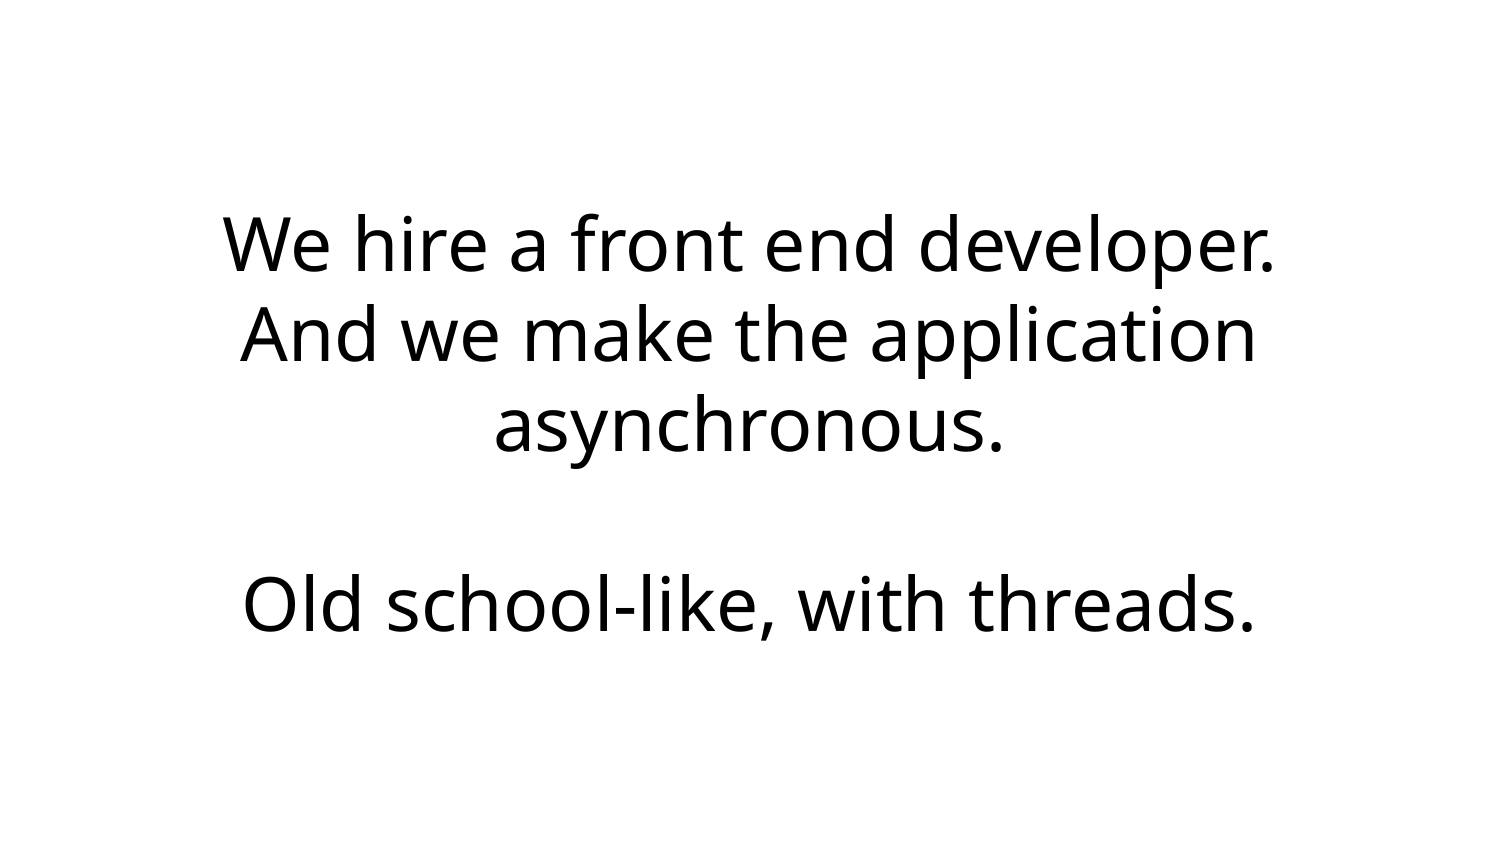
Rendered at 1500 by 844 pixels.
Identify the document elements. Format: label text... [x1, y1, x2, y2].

title We hire a front end developer. And we make the application asynchronous. Old school-like, with threads. [51, 285, 1449, 559]
